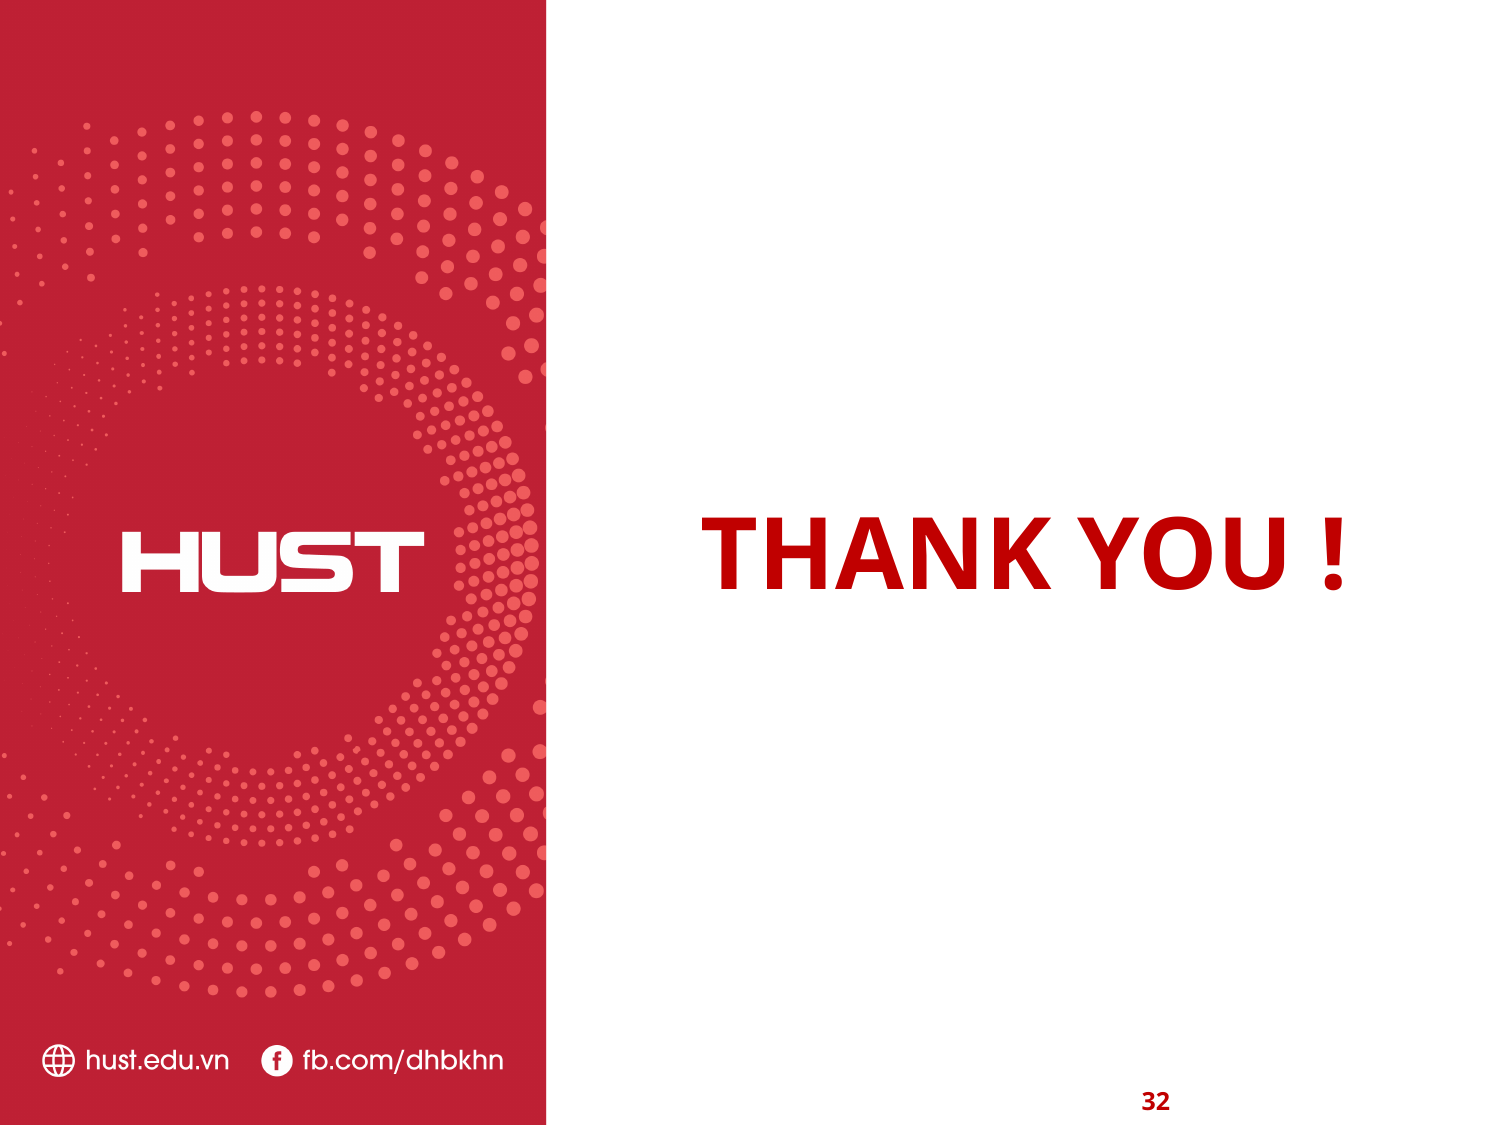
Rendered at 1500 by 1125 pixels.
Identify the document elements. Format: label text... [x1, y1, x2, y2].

text_box [1126, 1078, 1465, 1125]
text_box THANK YOU ! [685, 495, 1375, 630]
